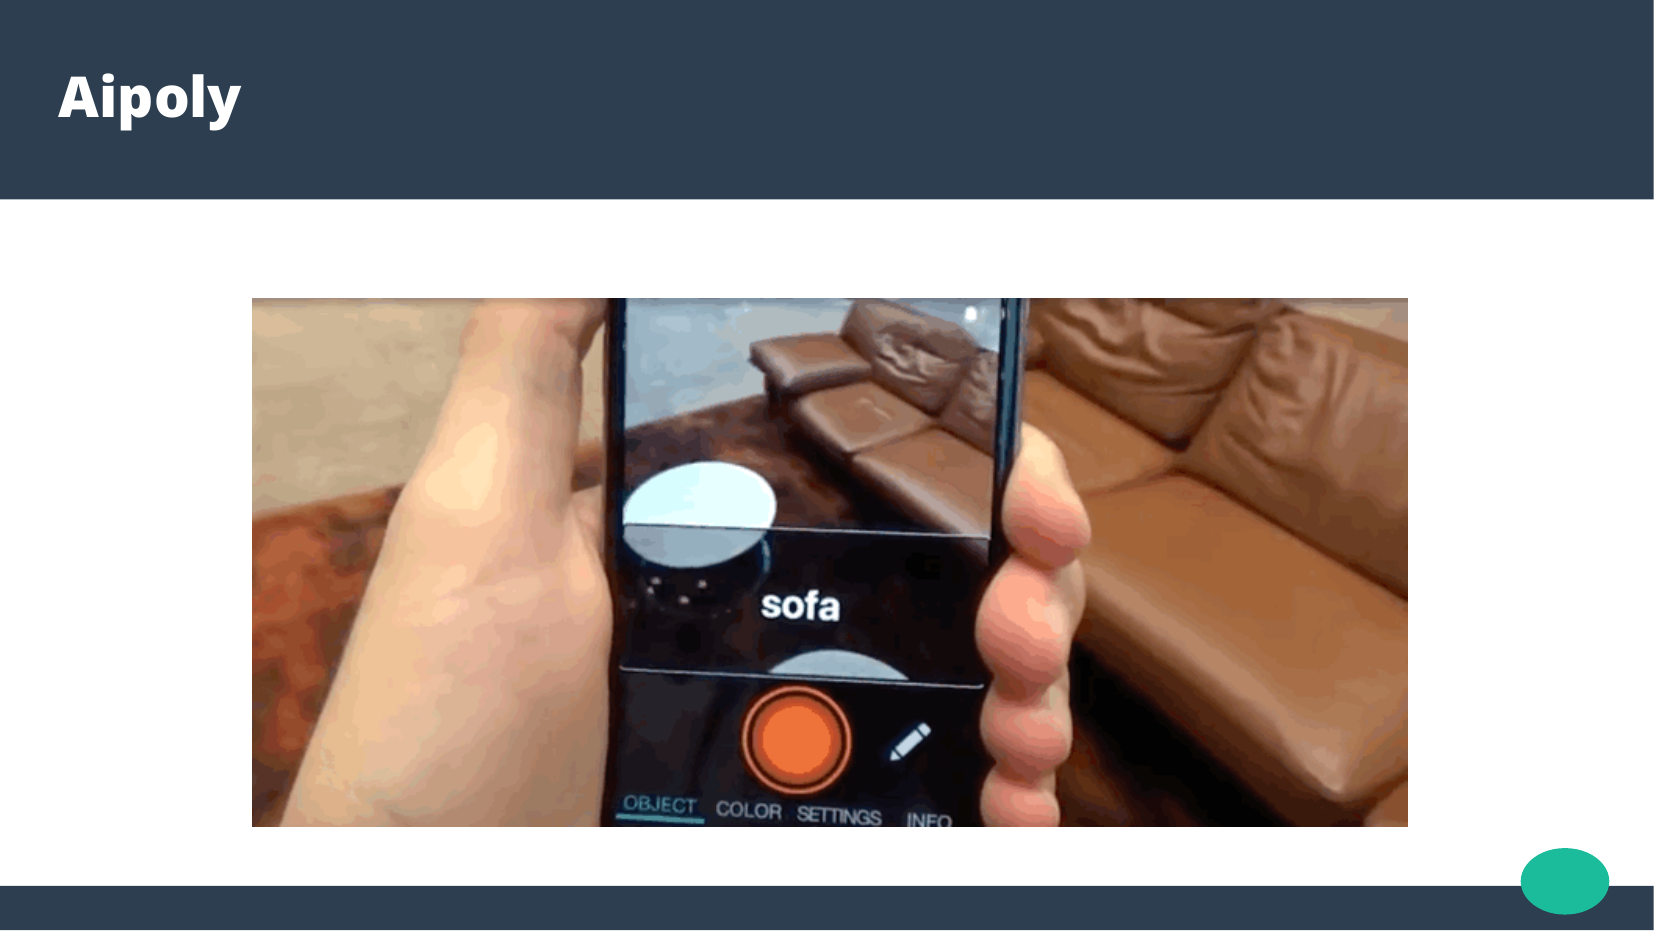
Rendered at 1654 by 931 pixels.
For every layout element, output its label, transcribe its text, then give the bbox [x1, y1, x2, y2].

title Aipoly [59, 37, 1595, 155]
picture [252, 298, 1408, 827]
